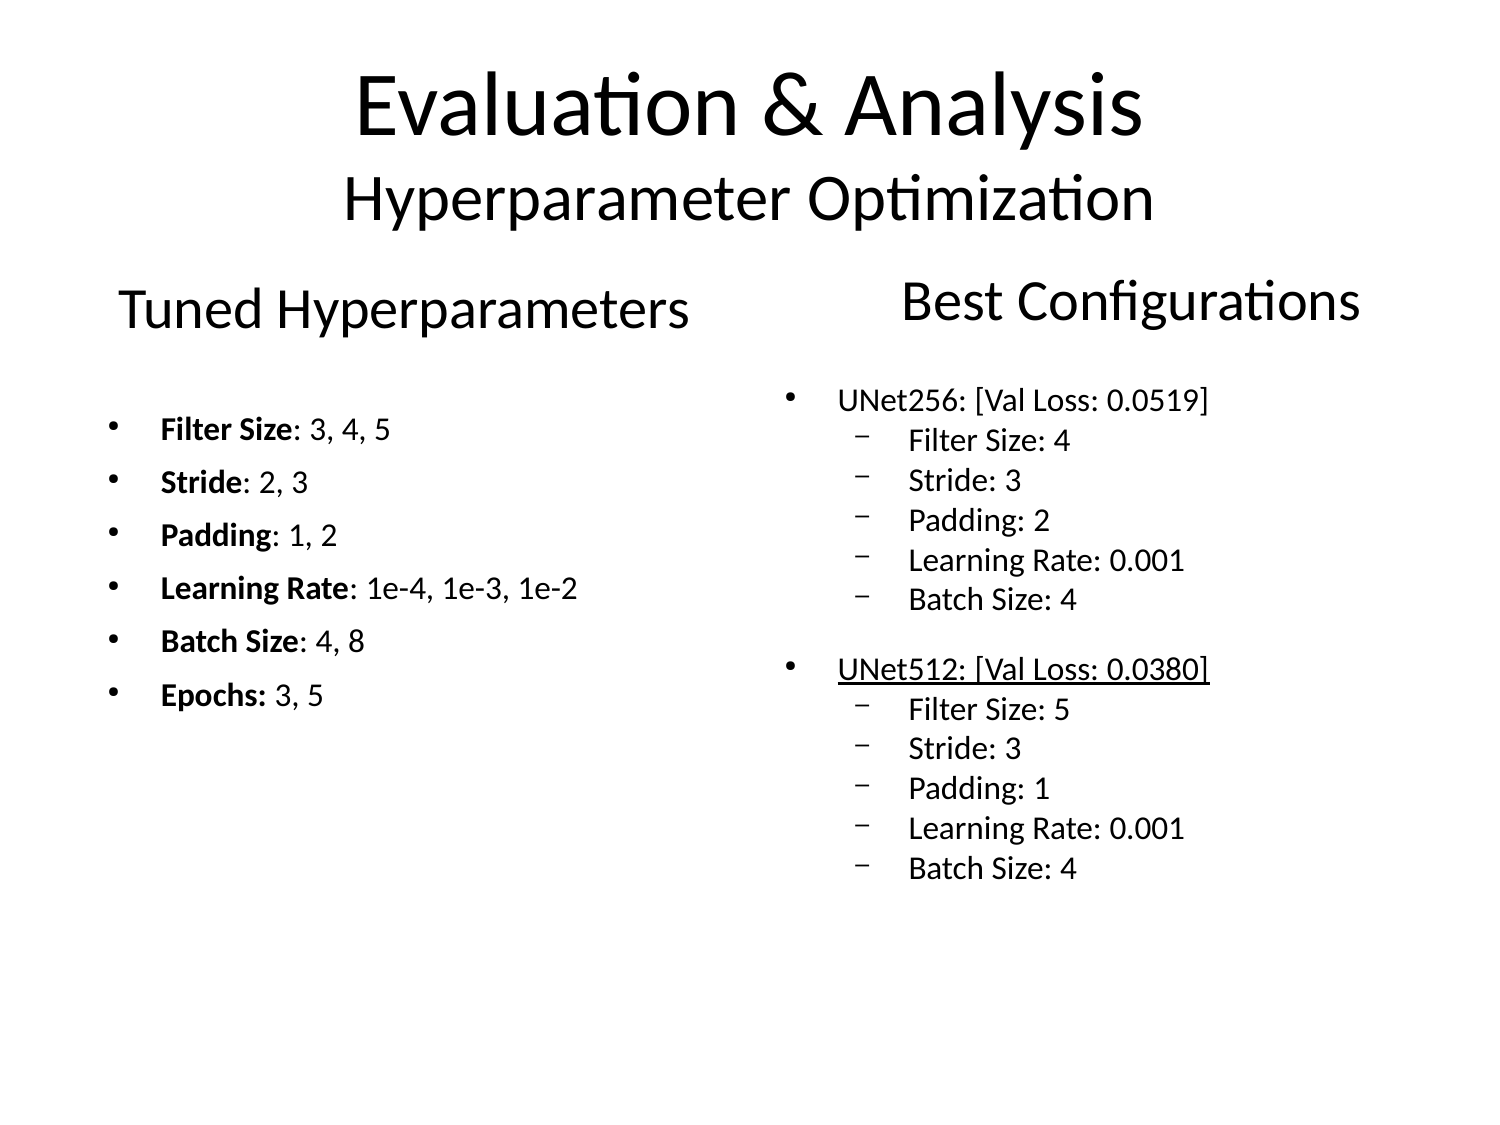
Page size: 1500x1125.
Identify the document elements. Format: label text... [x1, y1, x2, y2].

title Evaluation & Analysis Hyperparameter Optimization [75, 45, 1425, 233]
list Best Configurations UNet256: [Val Loss: 0.0519] Filter Size: 4 Stride: 3 Padding: 2 Learning Rate: 0.001 Batch Size: 4 UNet512: [Val Loss: 0.0380] Filter Size: 5 Stride: 3 Padding: 1 Learning Rate: 0.001 Batch Size: 4 [766, 262, 1426, 1005]
list Tuned Hyperparameters Filter Size: 3, 4, 5 Stride: 2, 3 Padding: 1, 2 Learning Rate: 1e-4, 1e-3, 1e-2 Batch Size: 4, 8 Epochs: 3, 5 [75, 262, 734, 1005]
